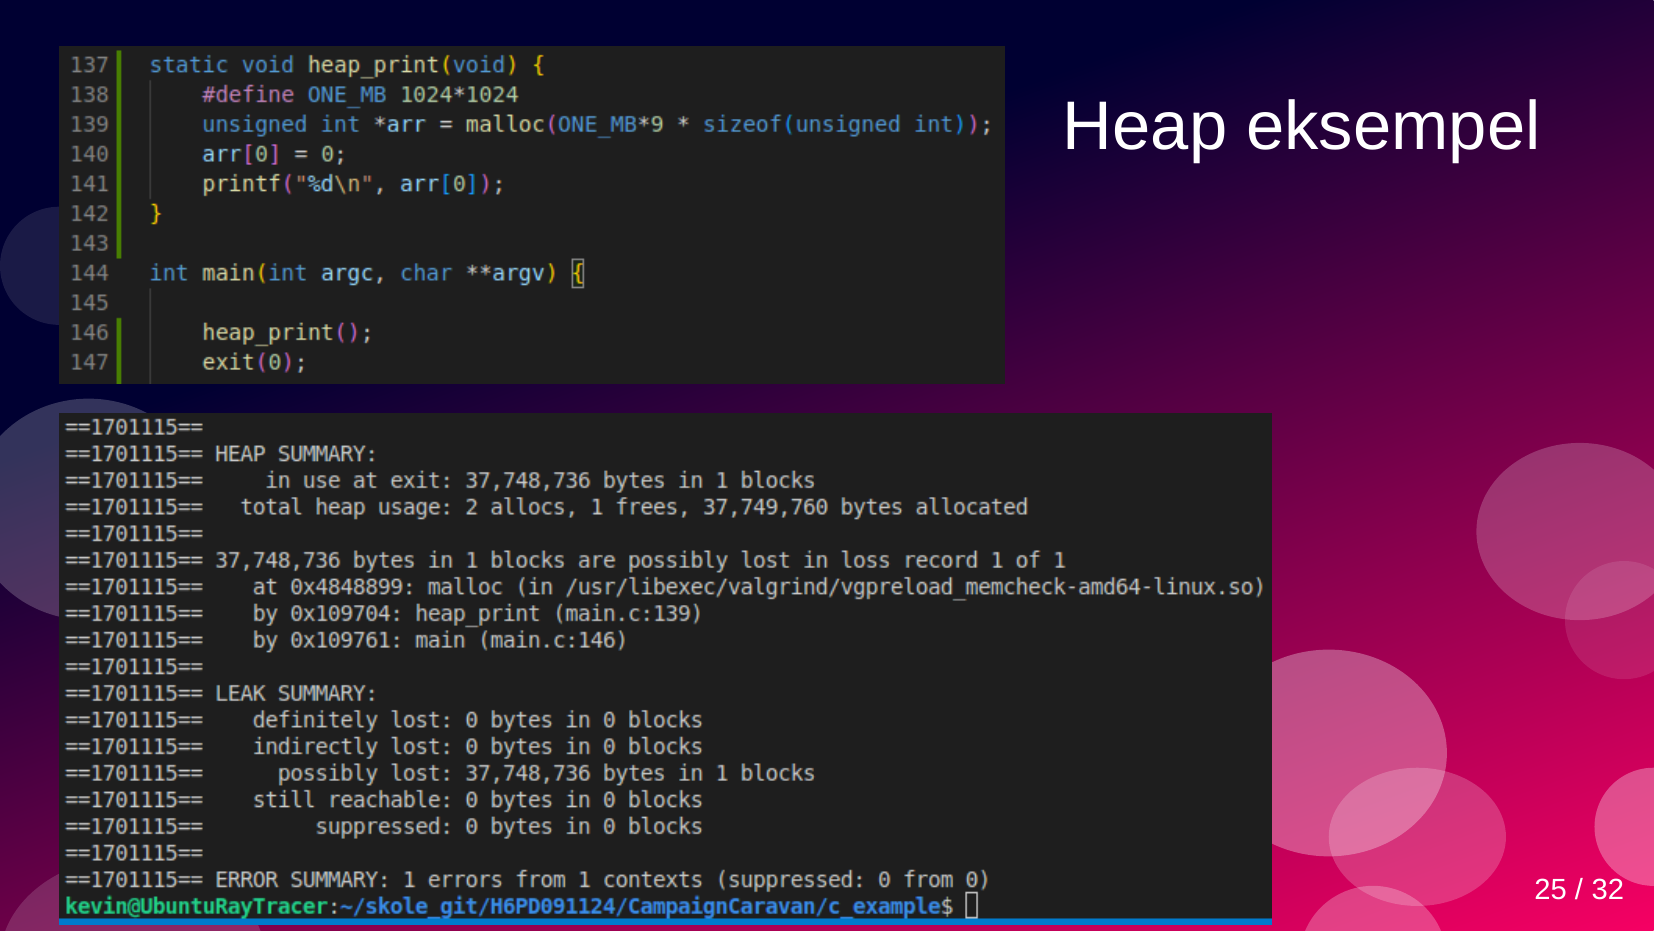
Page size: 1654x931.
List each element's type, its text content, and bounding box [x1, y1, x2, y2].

picture [59, 413, 1272, 925]
title Heap eksempel [1062, 44, 1625, 207]
picture [59, 46, 1005, 384]
